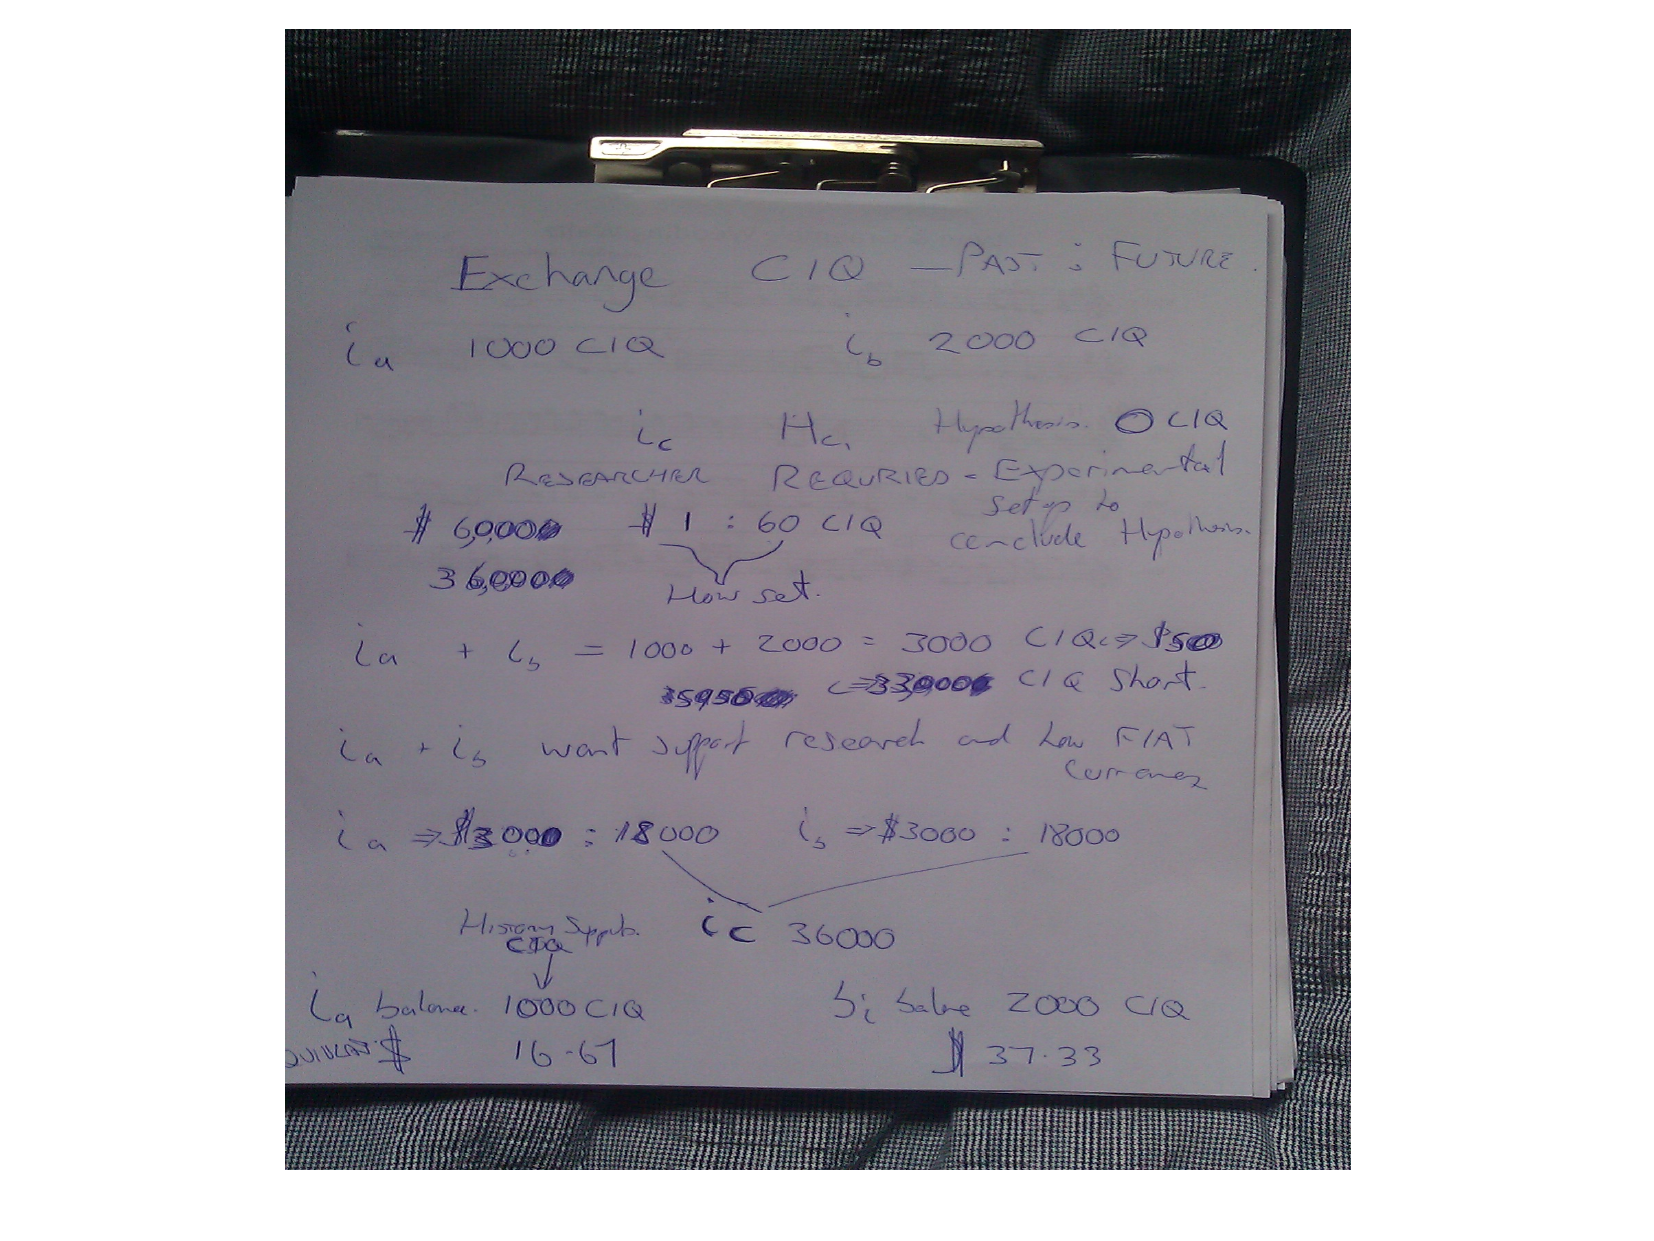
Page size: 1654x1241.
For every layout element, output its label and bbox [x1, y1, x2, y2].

picture [285, 29, 1351, 1171]
